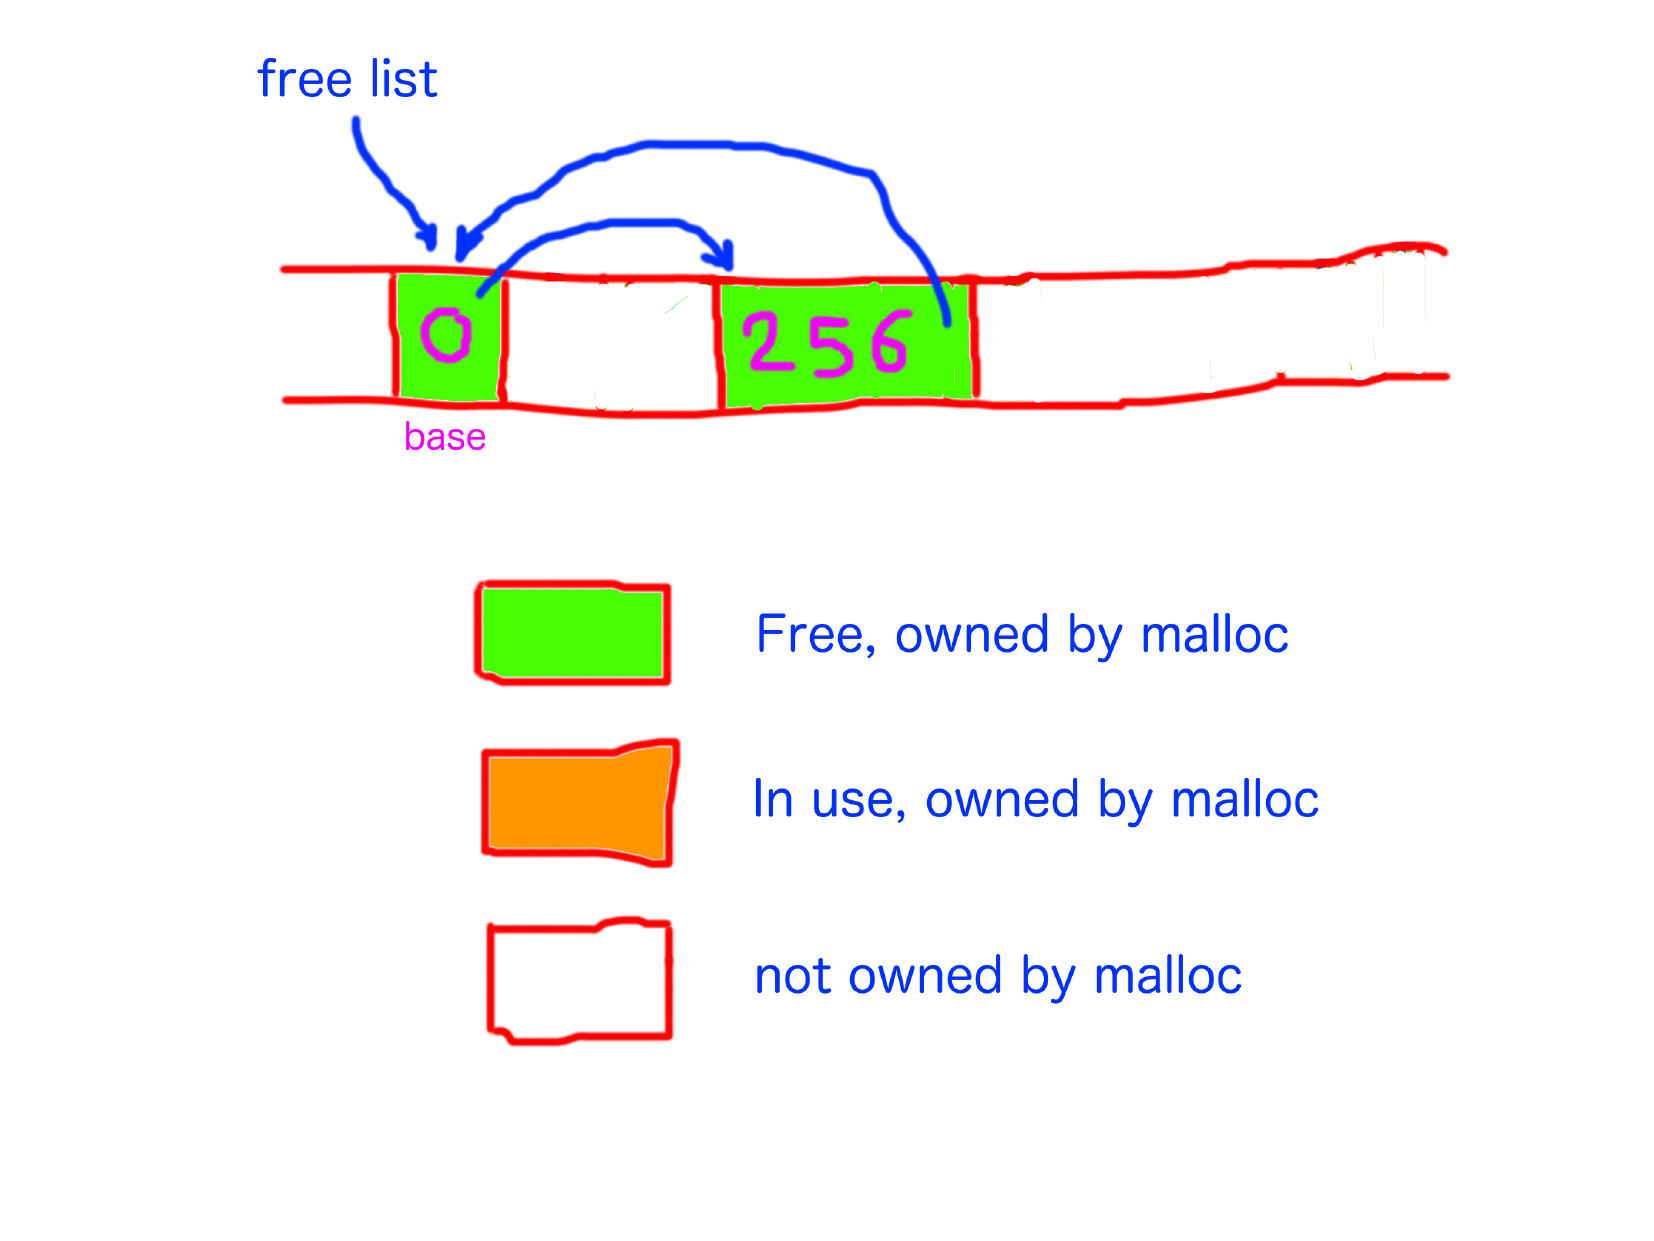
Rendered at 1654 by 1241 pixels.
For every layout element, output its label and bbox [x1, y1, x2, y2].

picture [232, 0, 1474, 1238]
